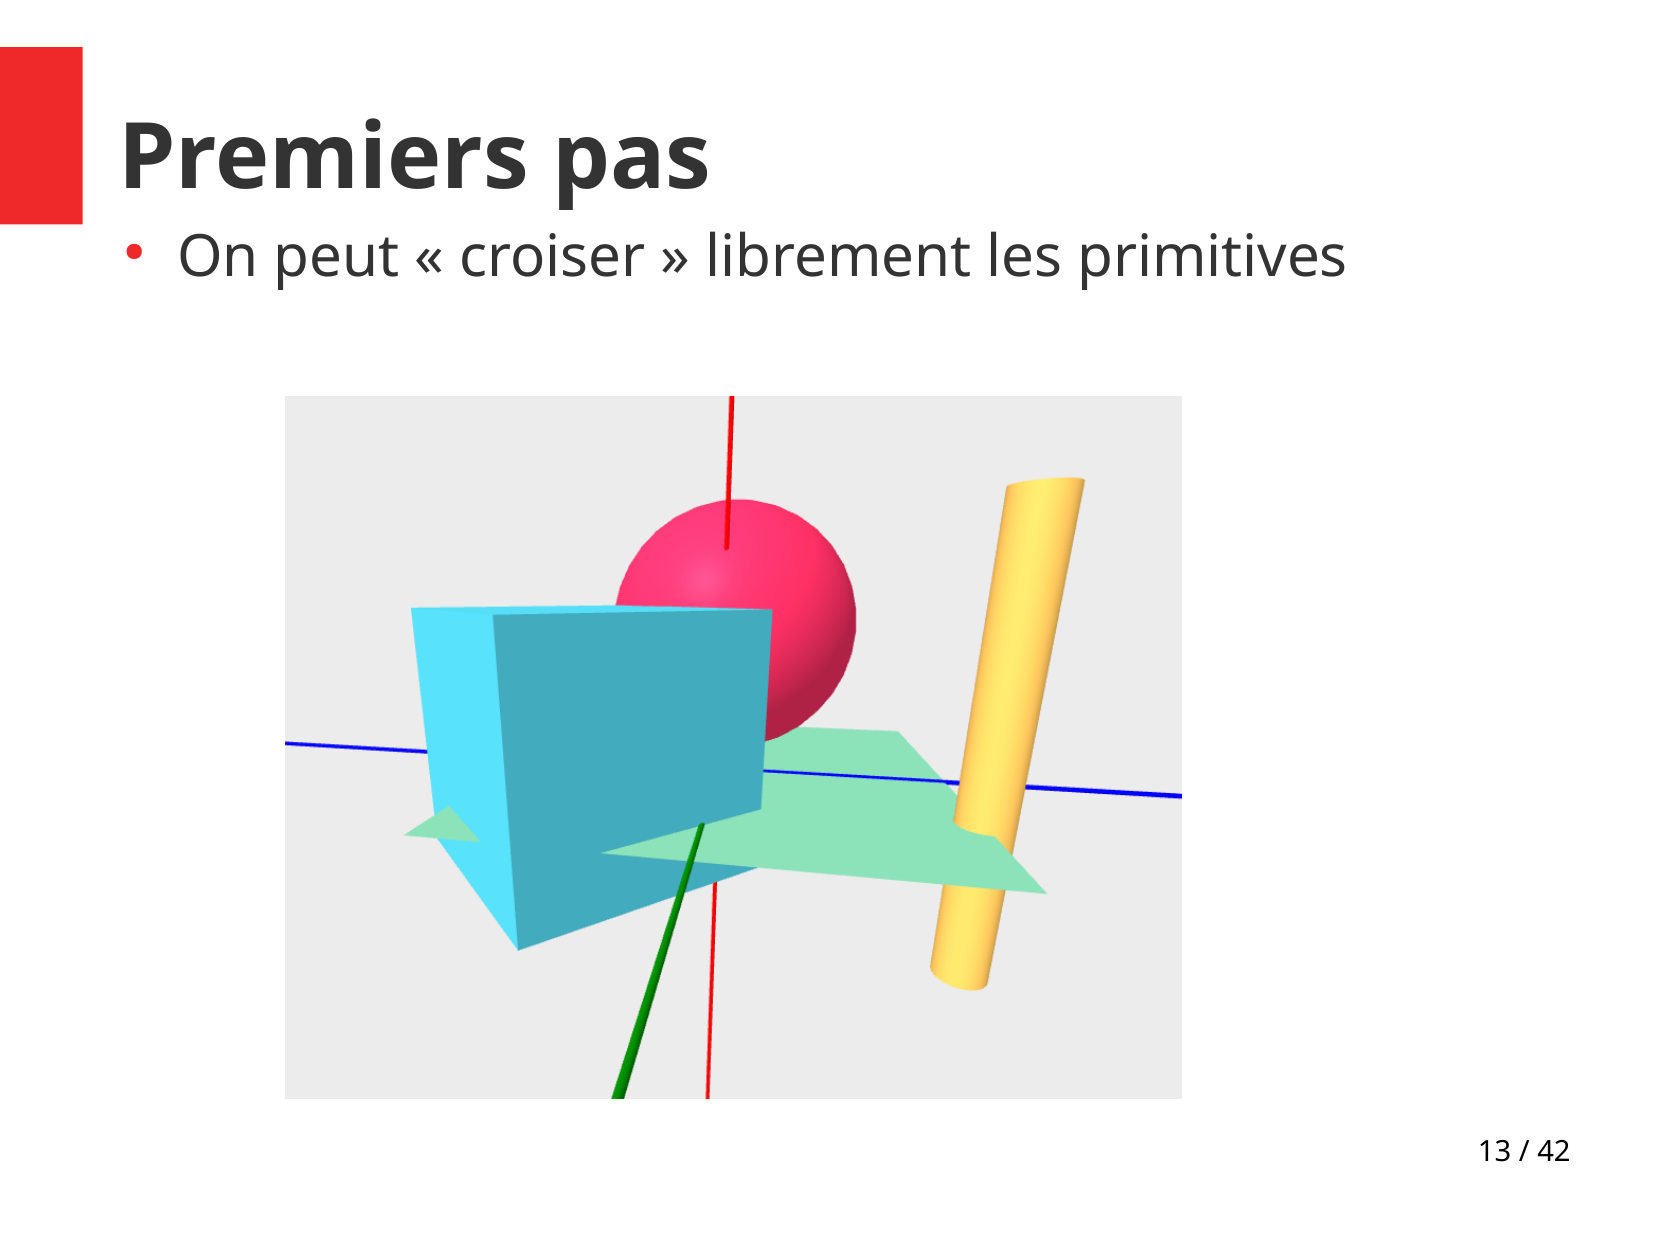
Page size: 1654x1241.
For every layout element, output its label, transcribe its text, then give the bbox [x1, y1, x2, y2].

title Premiers pas [118, 49, 1571, 257]
picture [285, 396, 1182, 1099]
list On peut « croiser » librement les primitives [106, 213, 1524, 934]
